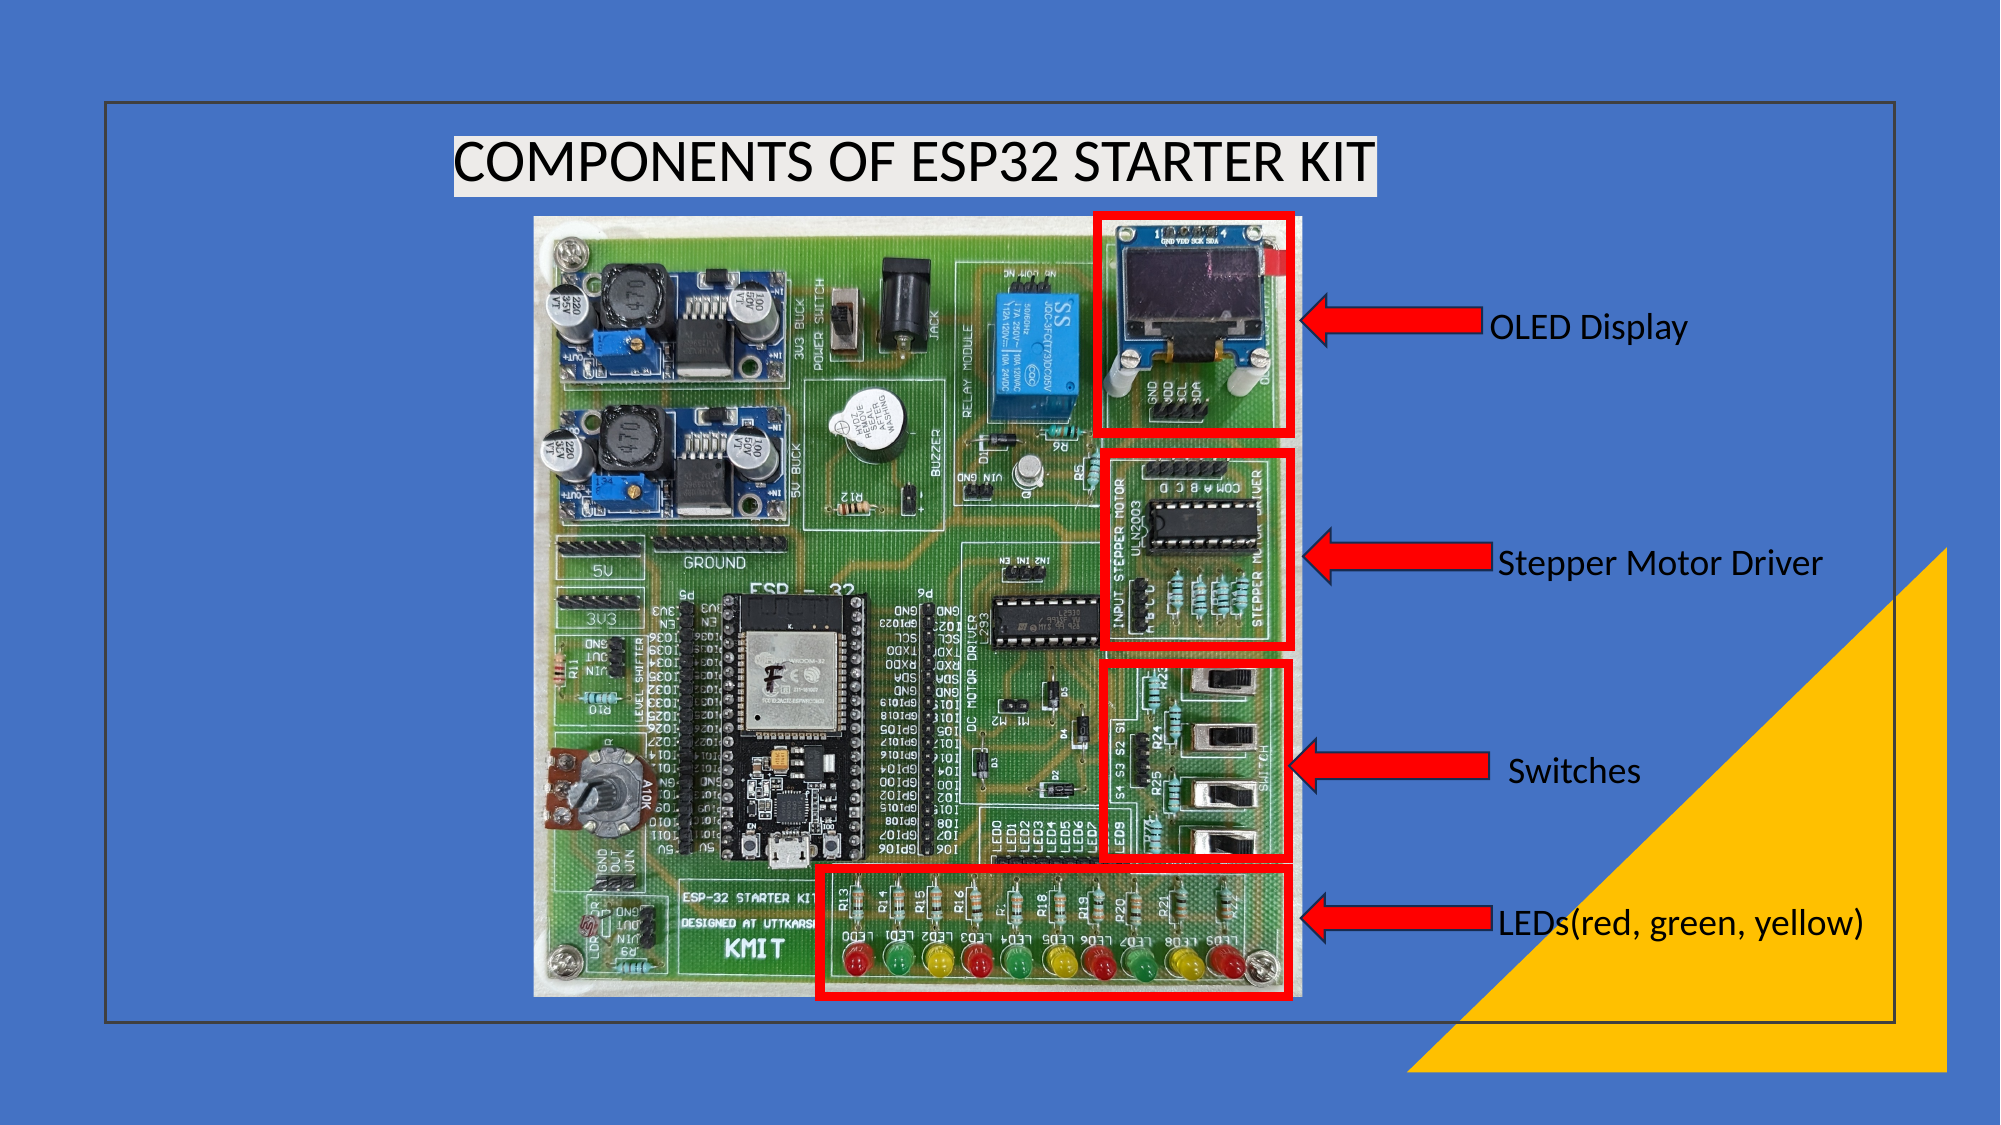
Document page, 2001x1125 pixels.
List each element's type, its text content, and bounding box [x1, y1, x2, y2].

text_box Switches [1493, 738, 1757, 800]
text_box LEDs(red, green, yellow) [1483, 890, 1882, 997]
picture [1108, 668, 1284, 854]
picture [533, 216, 1303, 997]
picture [1102, 220, 1286, 428]
text_box OLED Display [1474, 295, 1948, 356]
picture [825, 873, 1284, 992]
text_box [0, 0, 2000, 1125]
text_box Stepper Motor Driver [1482, 530, 1881, 592]
title COMPONENTS OF ESP32 STARTER KIT​ [438, 121, 1493, 203]
